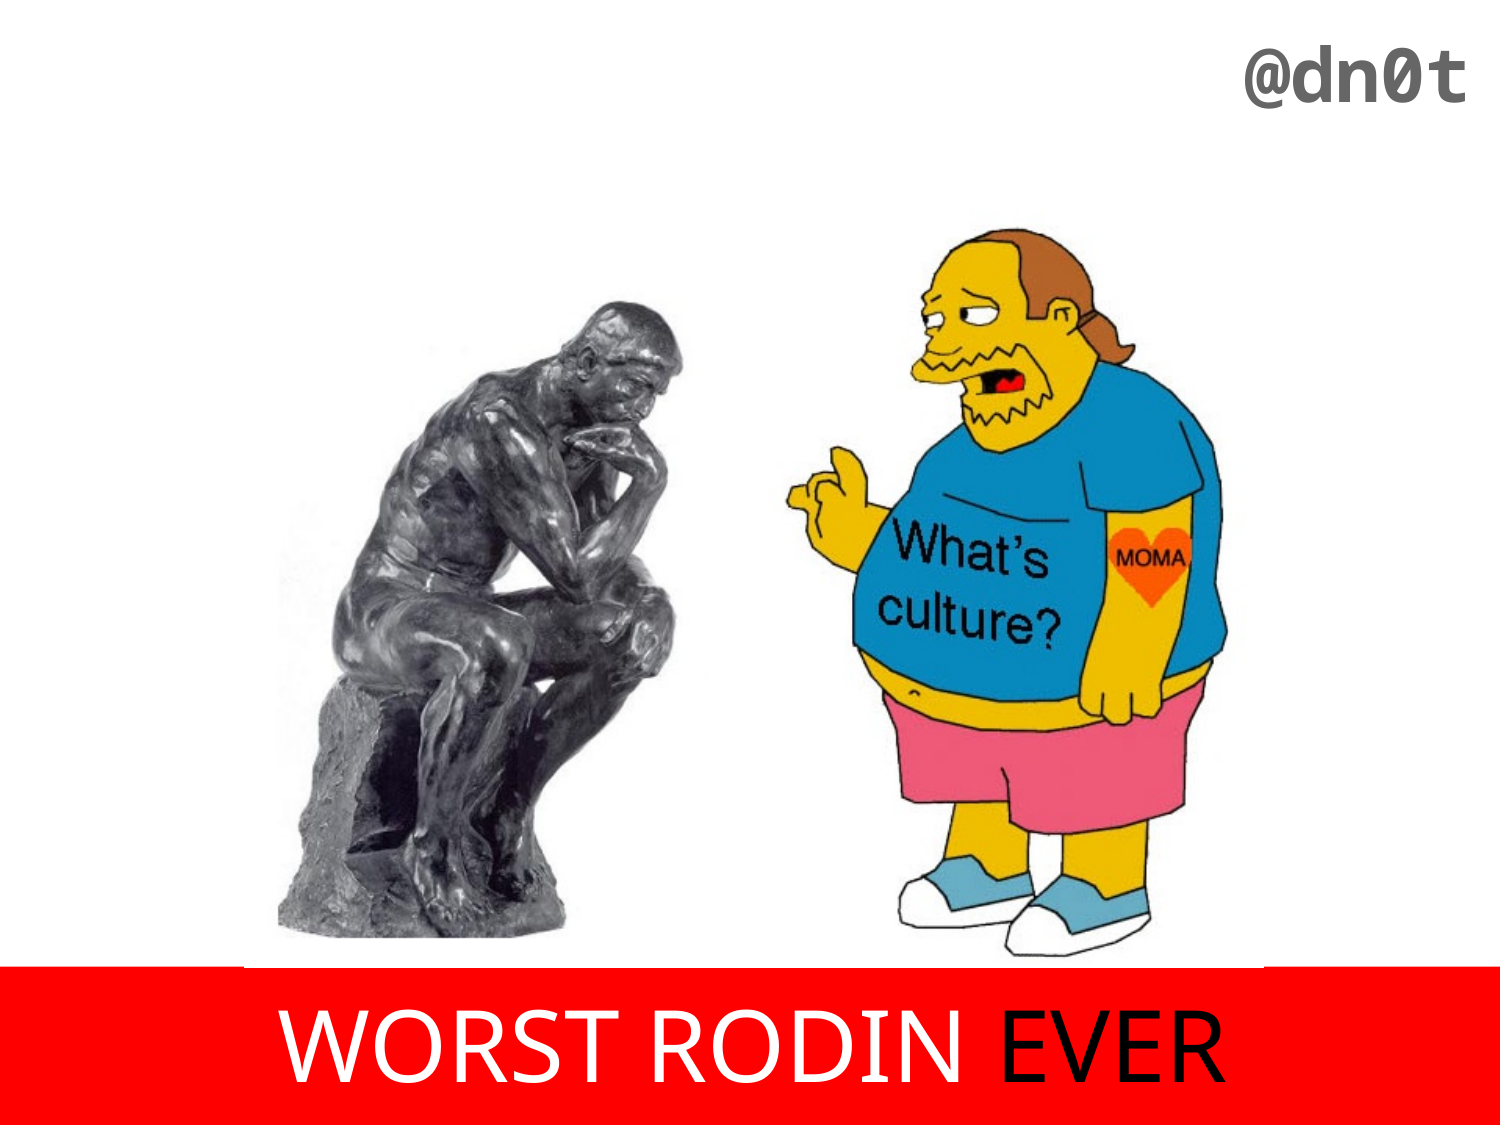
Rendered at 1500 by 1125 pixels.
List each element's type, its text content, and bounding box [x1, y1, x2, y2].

list WORST RODIN EVER [28, 974, 1478, 1111]
picture [244, 162, 1264, 968]
